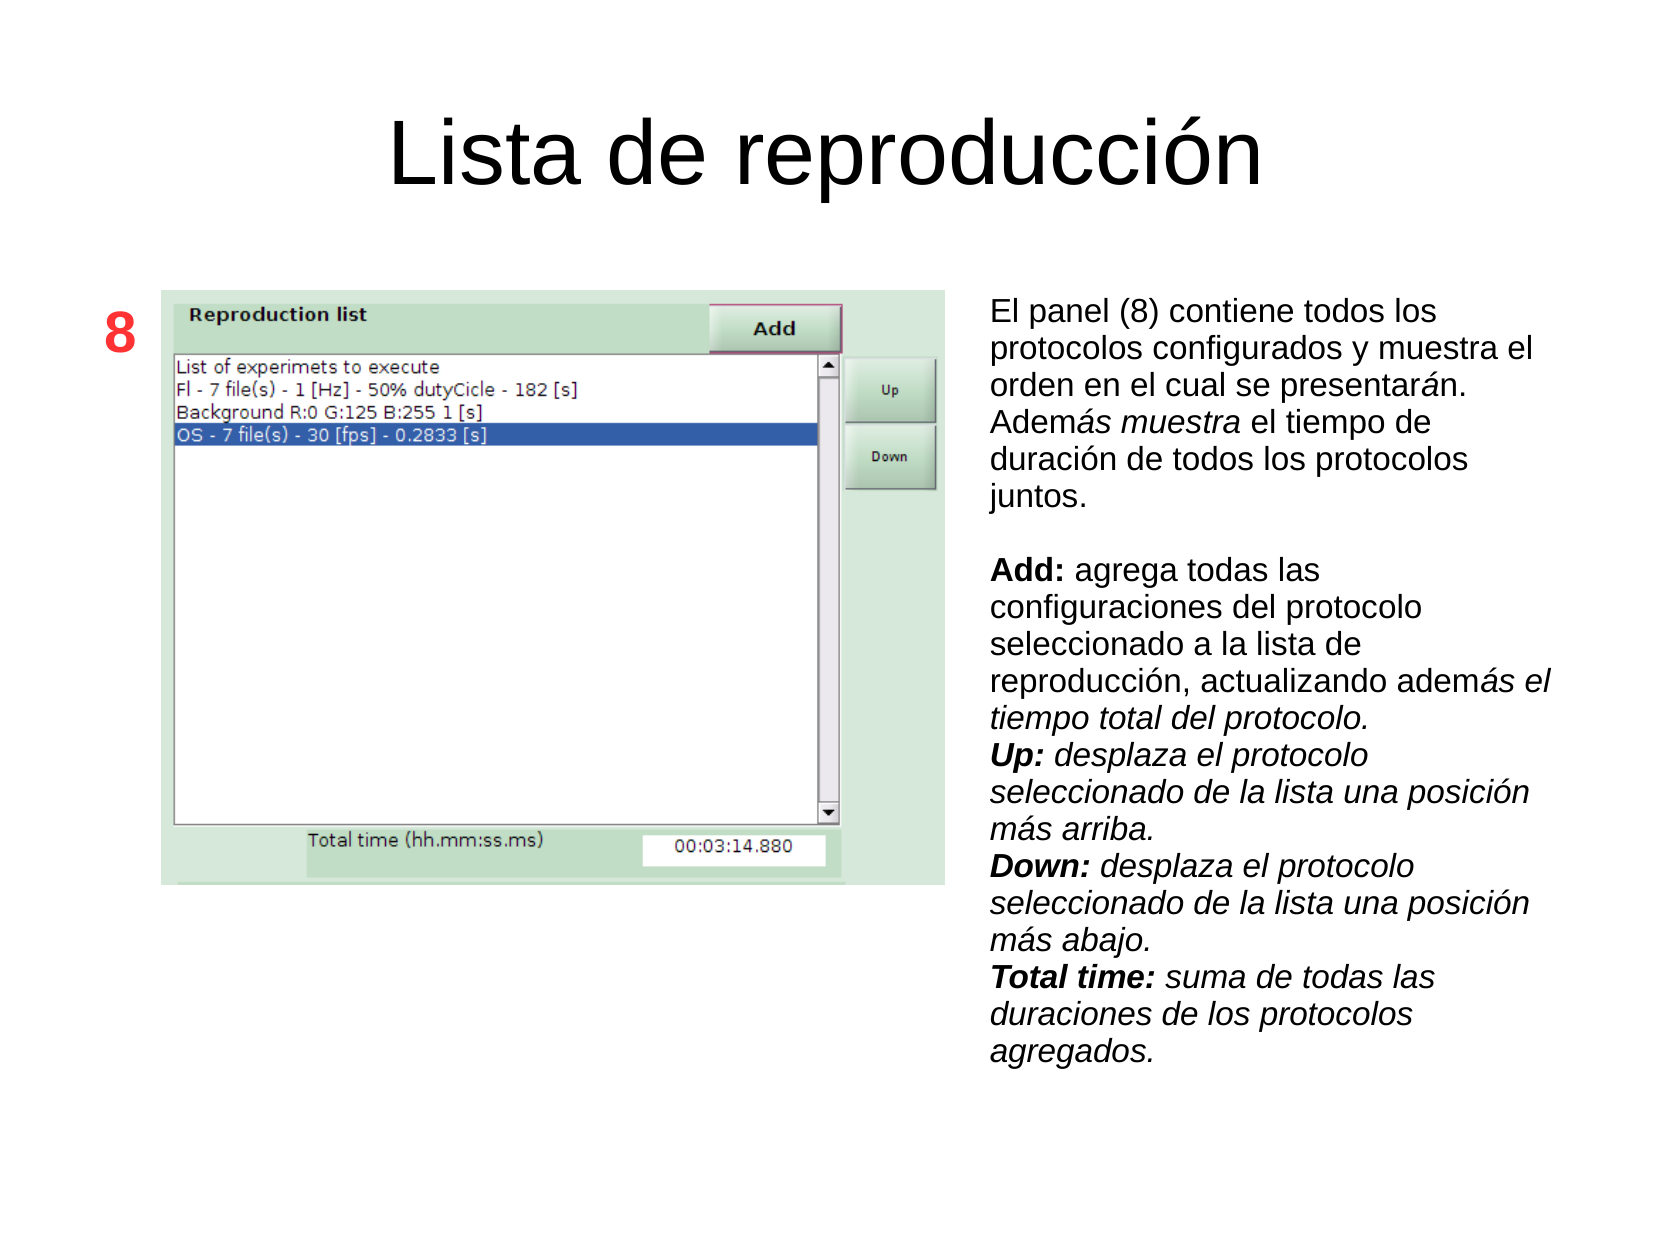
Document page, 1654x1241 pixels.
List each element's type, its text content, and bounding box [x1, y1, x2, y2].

title Lista de reproducción [82, 49, 1571, 257]
picture [161, 290, 945, 886]
text_box 8 [90, 292, 151, 373]
text_box El panel (8) contiene todos los protocolos configurados y muestra el orden en el cual se presentarán. Además muestra el tiempo de duración de todos los protocolos juntos. Add: agrega todas las configuraciones del protocolo seleccionado a la lista de reproducción, actualizando además el tiempo total del protocolo. Up: desplaza el protocolo seleccionado de la lista una posición más arriba. Down: desplaza el protocolo seleccionado de la lista una posición más abajo. Total time: suma de todas las duraciones de los protocolos agregados. [975, 285, 1576, 1155]
